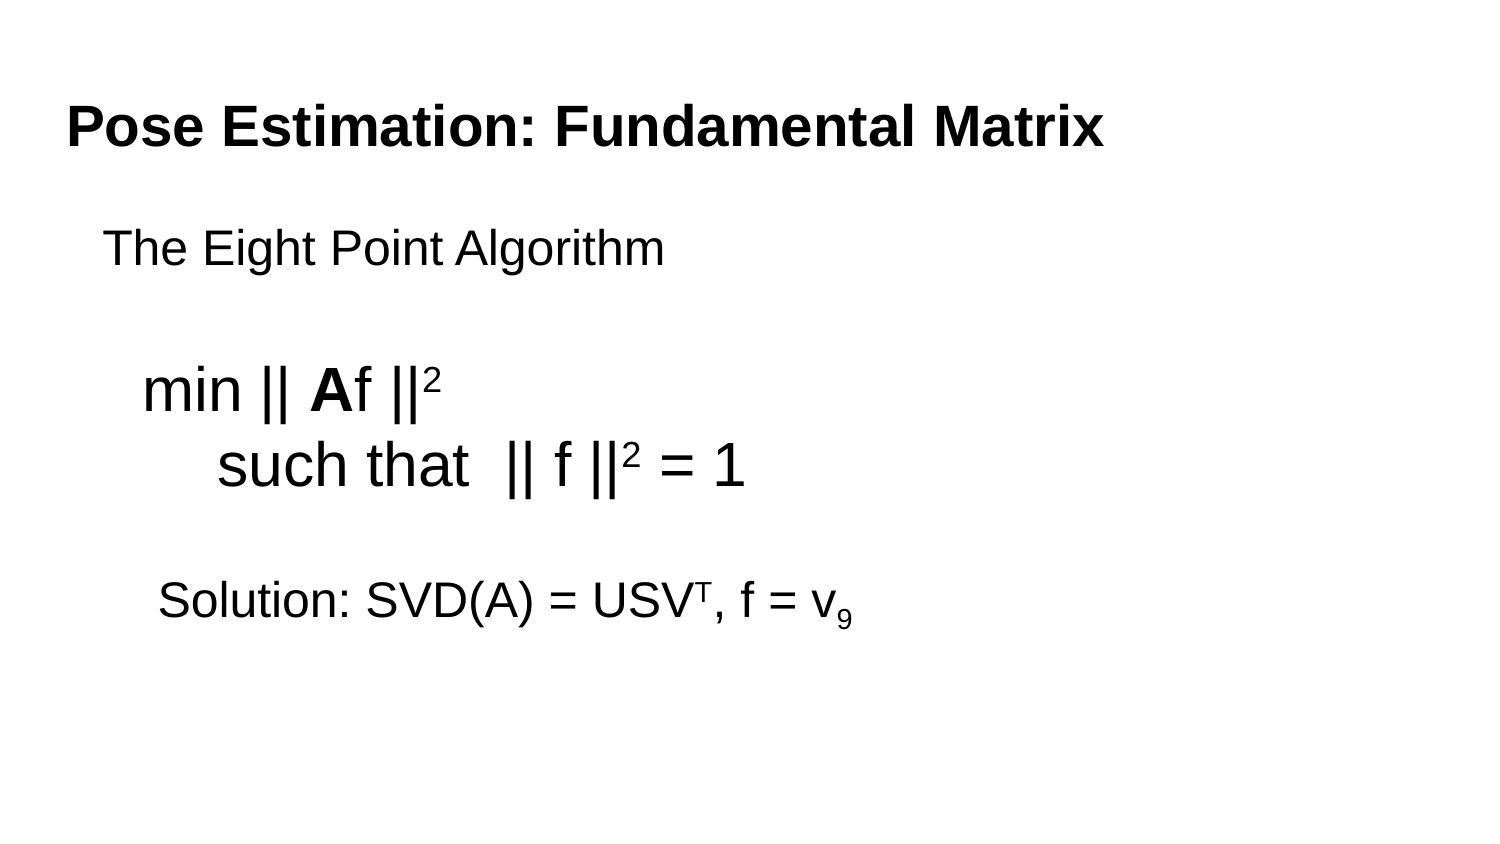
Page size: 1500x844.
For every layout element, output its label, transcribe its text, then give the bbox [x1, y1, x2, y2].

title Pose Estimation: Fundamental Matrix [51, 72, 1449, 167]
text_box min || Af ||2 such that || f ||2 = 1 [127, 333, 1271, 468]
text_box The Eight Point Algorithm [87, 200, 1003, 334]
text_box Solution: SVD(A) = USVT, f = v9 [67, 542, 1211, 676]
